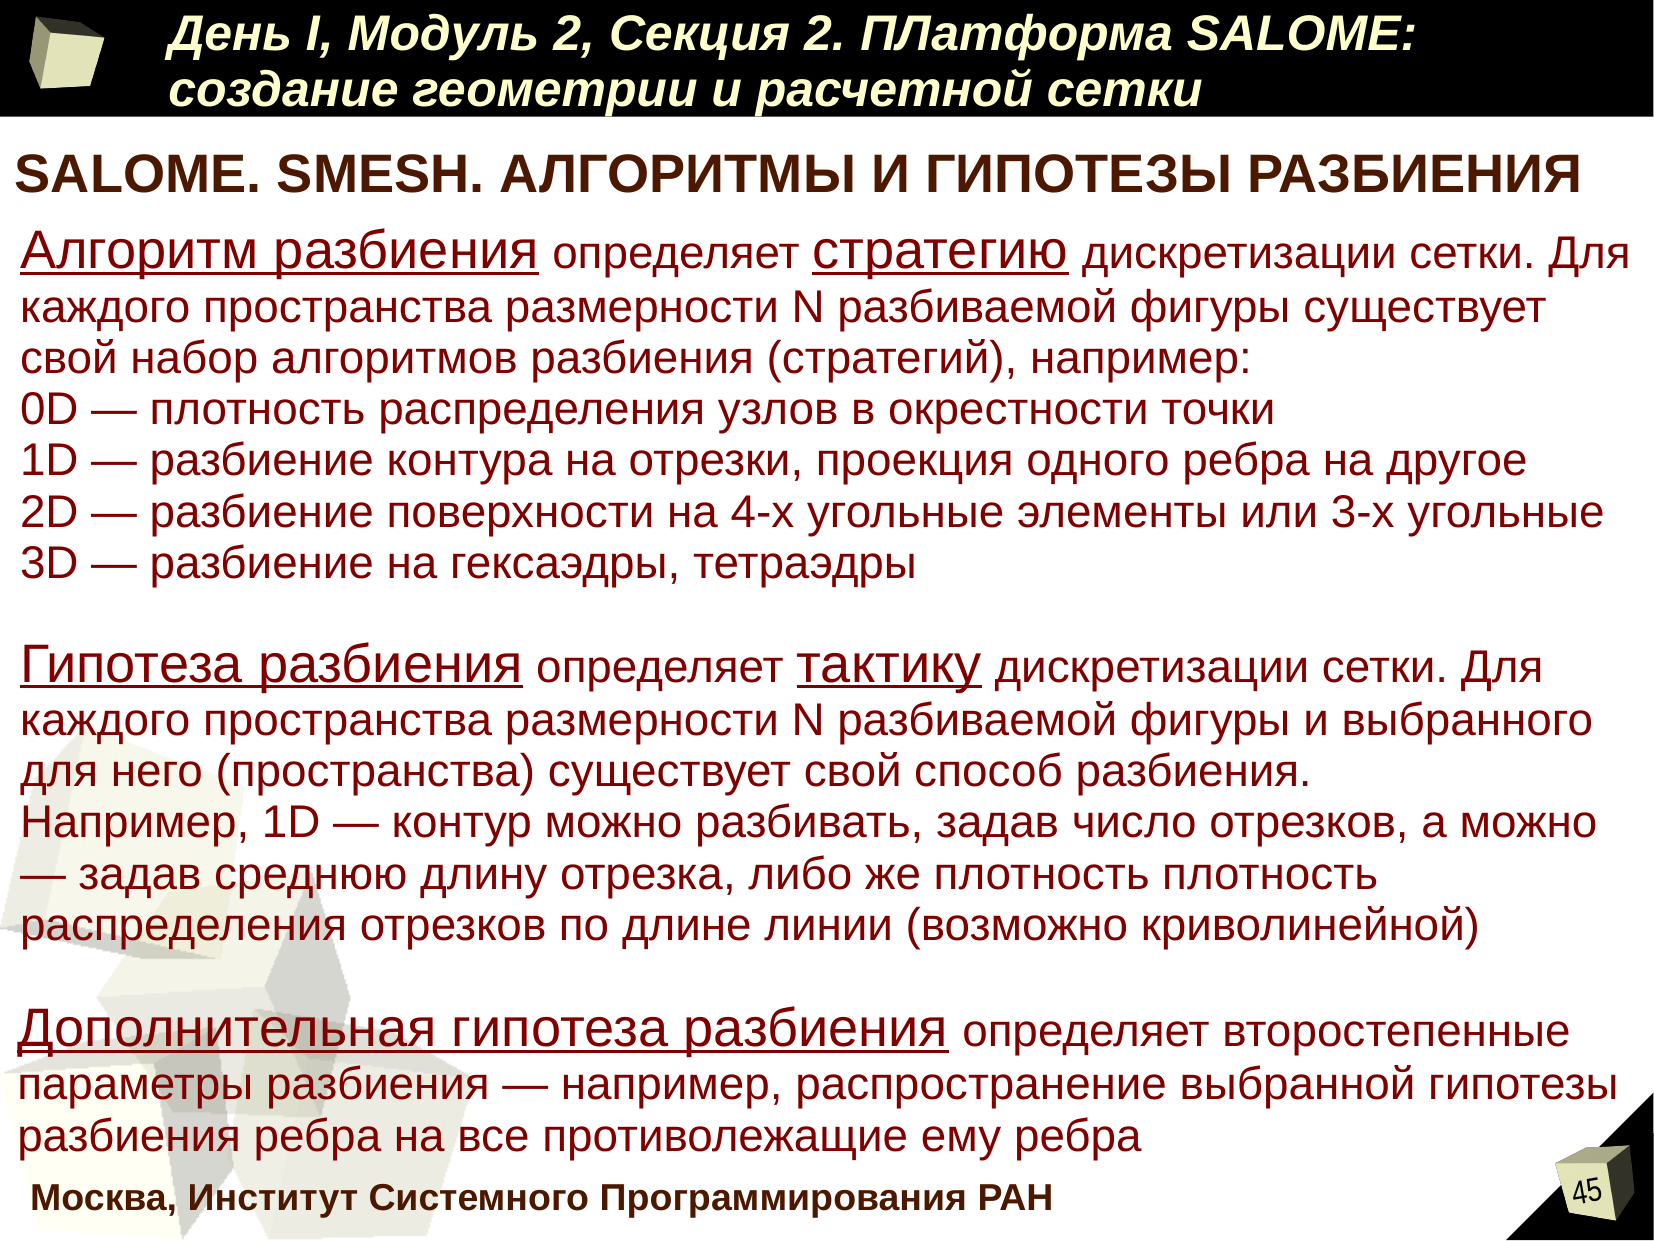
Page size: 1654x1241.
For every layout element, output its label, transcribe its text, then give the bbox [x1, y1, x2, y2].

text_box Гипотеза разбиения определяет тактику дискретизации сетки. Для каждого пространства размерности N разбиваемой фигуры и выбранного для него (пространства) существует свой способ разбиения. Например, 1D — контур можно разбивать, задав число отрезков, а можно — задав среднюю длину отрезка, либо же плотность плотность распределения отрезков по длине линии (возможно криволинейной) [5, 626, 1654, 958]
text_box Дополнительная гипотеза разбиения определяет второстепенные параметры разбиения — например, распространение выбранной гипотезы разбиения ребра на все противолежащие ему ребра [2, 990, 1654, 1169]
text_box Алгоритм разбиения определяет стратегию дискретизации сетки. Для каждого пространства размерности N разбиваемой фигуры существует свой набор алгоритмов разбиения (стратегий), например: 0D — плотность распределения узлов в окрестности точки 1D — разбиение контура на отрезки, проекция одного ребра на другое 2D — разбиение поверхности на 4-х угольные элементы или 3-х угольные 3D — разбиение на гексаэдры, тетраэдры [5, 212, 1654, 596]
picture [464, 1193, 472, 1198]
text_box SALOME. SMESH. АЛГОРИТМЫ И ГИПОТЕЗЫ РАЗБИЕНИЯ [0, 136, 1654, 217]
picture [0, 726, 477, 1241]
